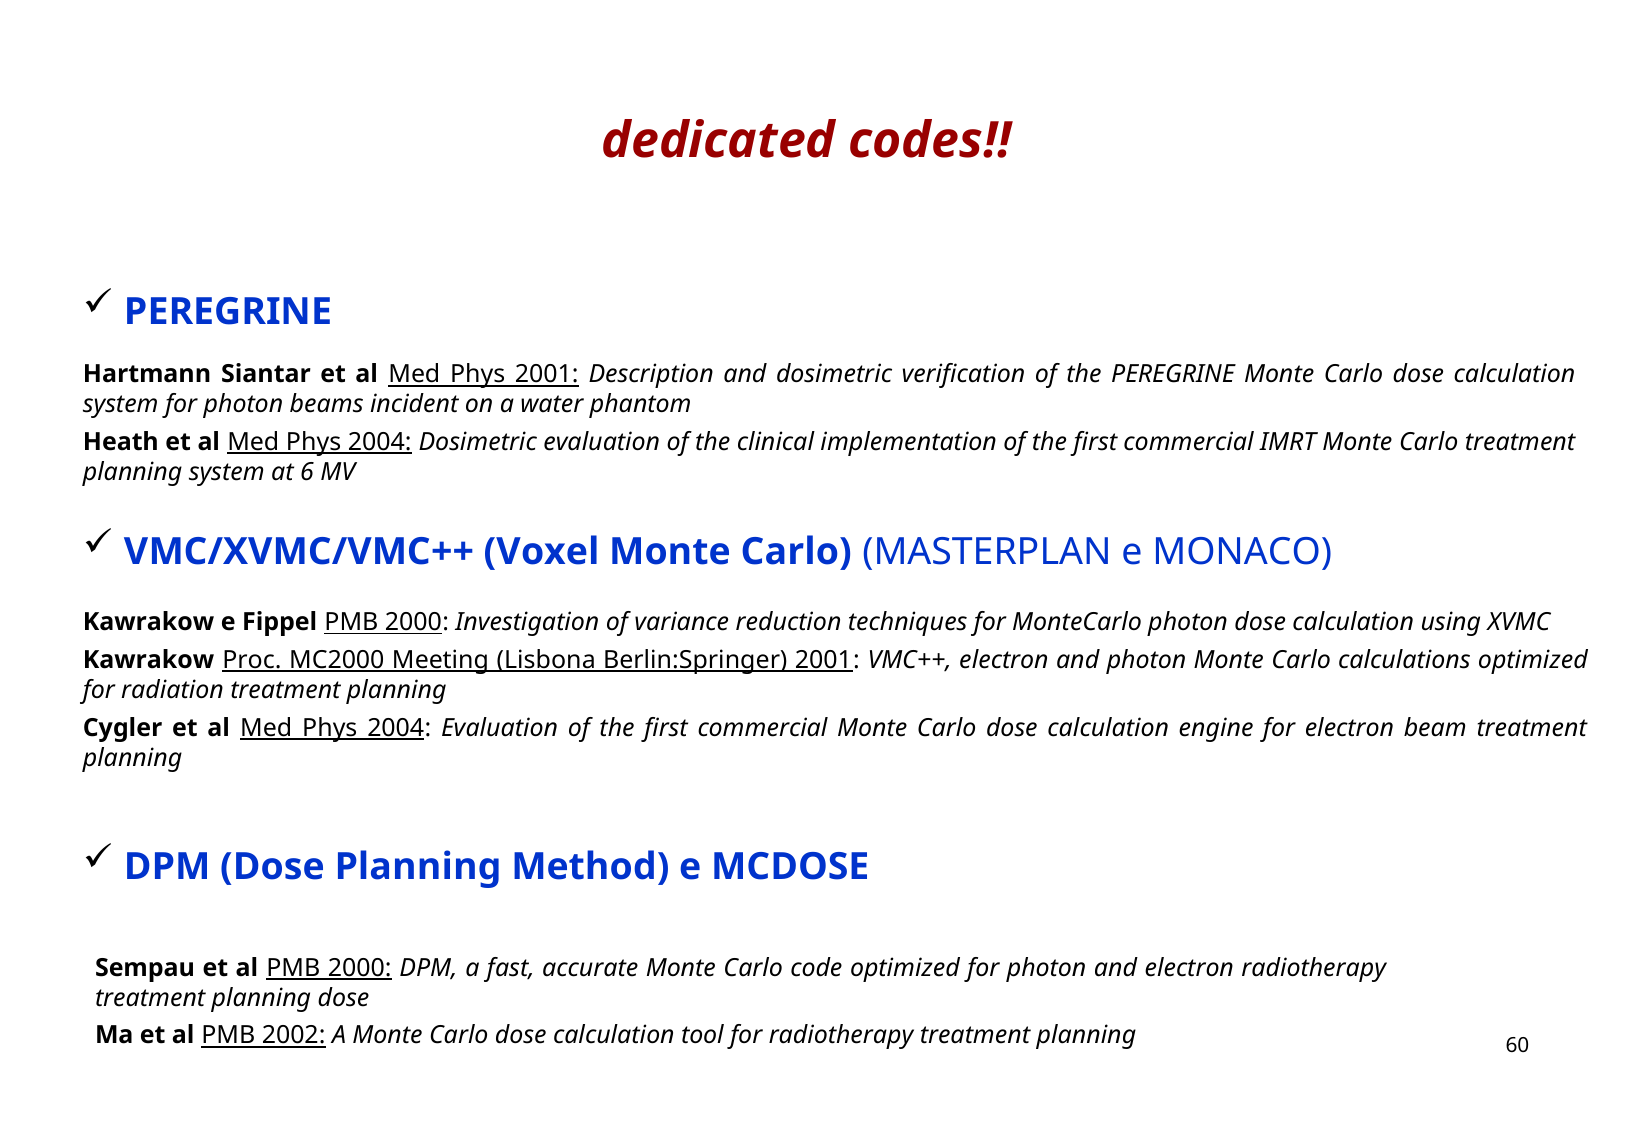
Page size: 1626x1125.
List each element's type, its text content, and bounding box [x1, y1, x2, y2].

text_box PEREGRINE VMC/XVMC/VMC++ (Voxel Monte Carlo) (MASTERPLAN e MONACO) DPM (Dose Planning Method) e MCDOSE [68, 779, 1581, 1040]
text_box dedicated codes!! [56, 101, 1557, 173]
text_box PEREGRINE VMC/XVMC/VMC++ (Voxel Monte Carlo) (MASTERPLAN e MONACO) DPM (Dose Planning Method) e MCDOSE [68, 493, 1581, 597]
text_box Hartmann Siantar et al Med Phys 2001: Description and dosimetric verification of the PEREGRINE Monte Carlo dose calculation system for photon beams incident on a water phantom Heath et al Med Phys 2004: Dosimetric evaluation of the clinical implementation of the first commercial IMRT Monte Carlo treatment planning system at 6 MV [68, 349, 1593, 493]
text_box PEREGRINE VMC/XVMC/VMC++ (Voxel Monte Carlo) (MASTERPLAN e MONACO) DPM (Dose Planning Method) e MCDOSE [68, 278, 1581, 349]
text_box Kawrakow e Fippel PMB 2000: Investigation of variance reduction techniques for MonteCarlo photon dose calculation using XVMC Kawrakow Proc. MC2000 Meeting (Lisbona Berlin:Springer) 2001: VMC++, electron and photon Monte Carlo calculations optimized for radiation treatment planning Cygler et al Med Phys 2004: Evaluation of the first commercial Monte Carlo dose calculation engine for electron beam treatment planning [68, 597, 1604, 779]
text_box Sempau et al PMB 2000: DPM, a fast, accurate Monte Carlo code optimized for photon and electron radiotherapy treatment planning dose Ma et al PMB 2002: A Monte Carlo dose calculation tool for radiotherapy treatment planning [80, 943, 1404, 1095]
